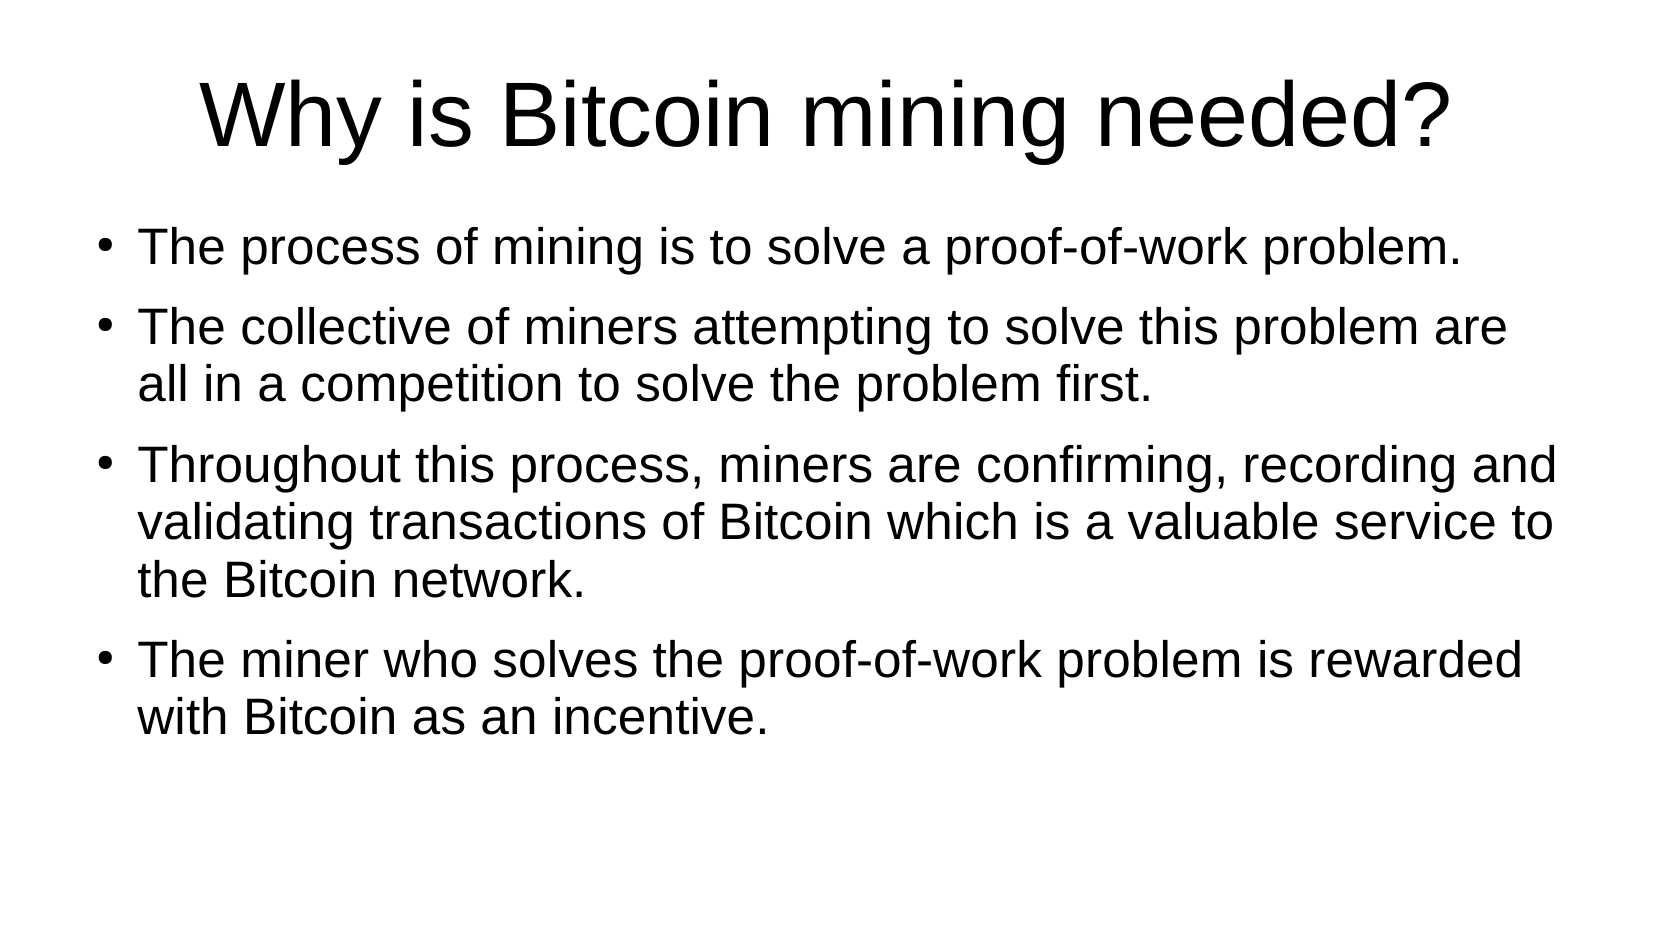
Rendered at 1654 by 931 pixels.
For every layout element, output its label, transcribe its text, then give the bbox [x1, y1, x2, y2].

list The process of mining is to solve a proof-of-work problem. The collective of miners attempting to solve this problem are all in a competition to solve the problem first. Throughout this process, miners are confirming, recording and validating transactions of Bitcoin which is a valuable service to the Bitcoin network. The miner who solves the proof-of-work problem is rewarded with Bitcoin as an incentive. [82, 217, 1571, 758]
title Why is Bitcoin mining needed? [82, 37, 1571, 193]
